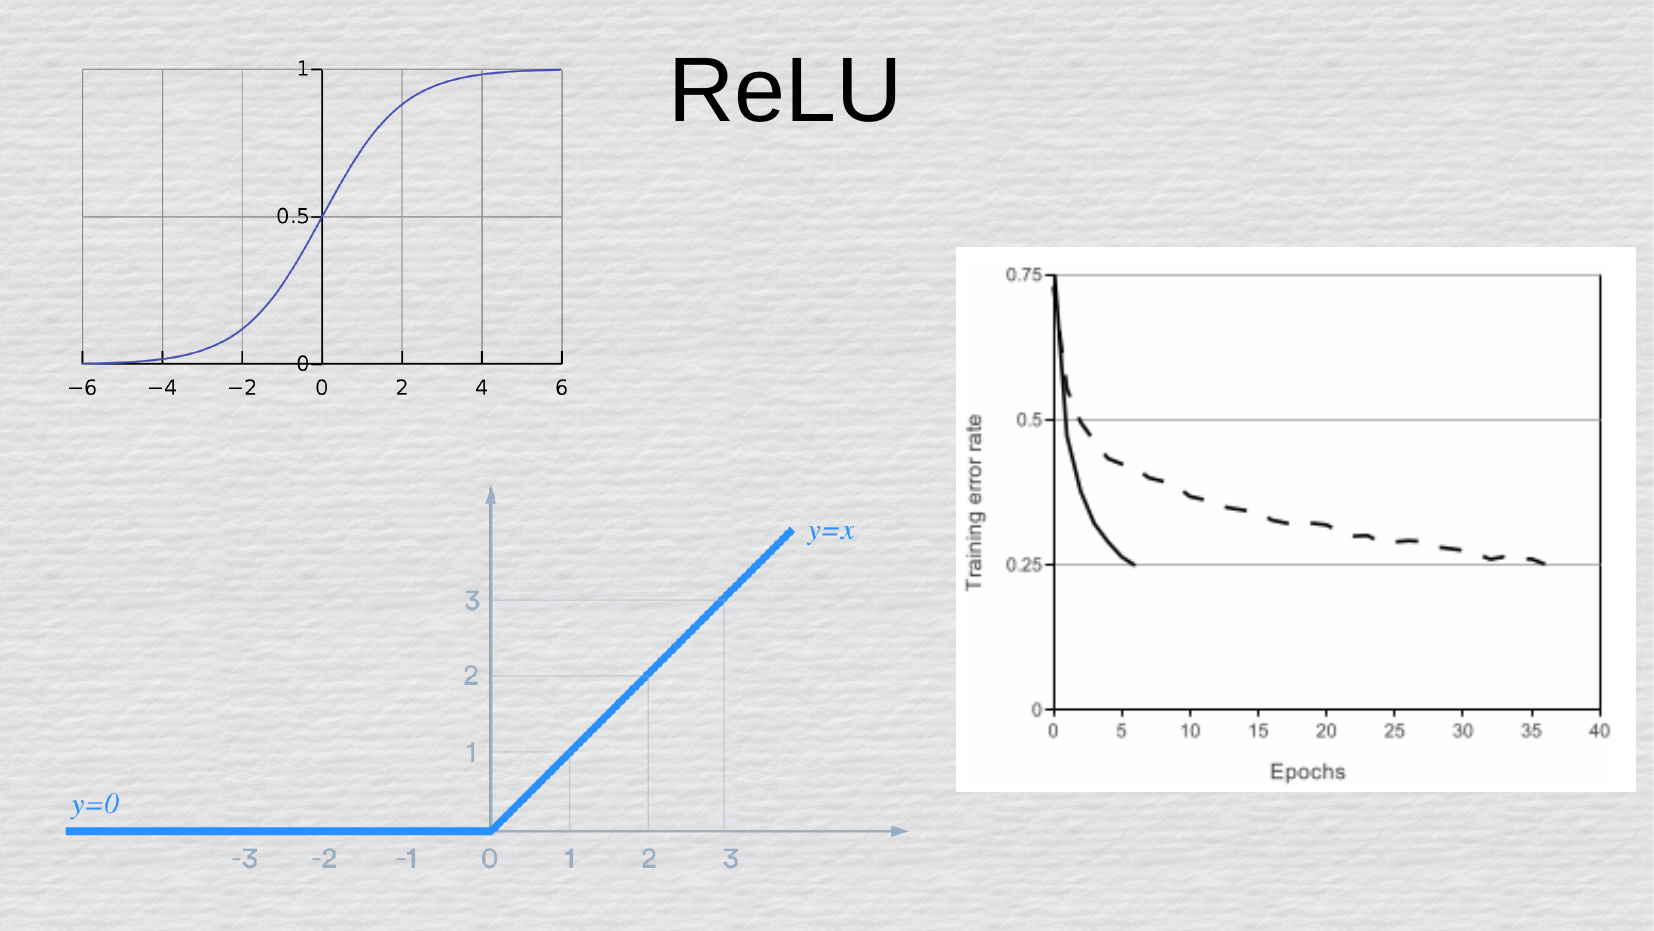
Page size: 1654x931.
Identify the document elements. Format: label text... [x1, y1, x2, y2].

picture [0, 0, 1654, 931]
title ReLU [602, 23, 969, 156]
